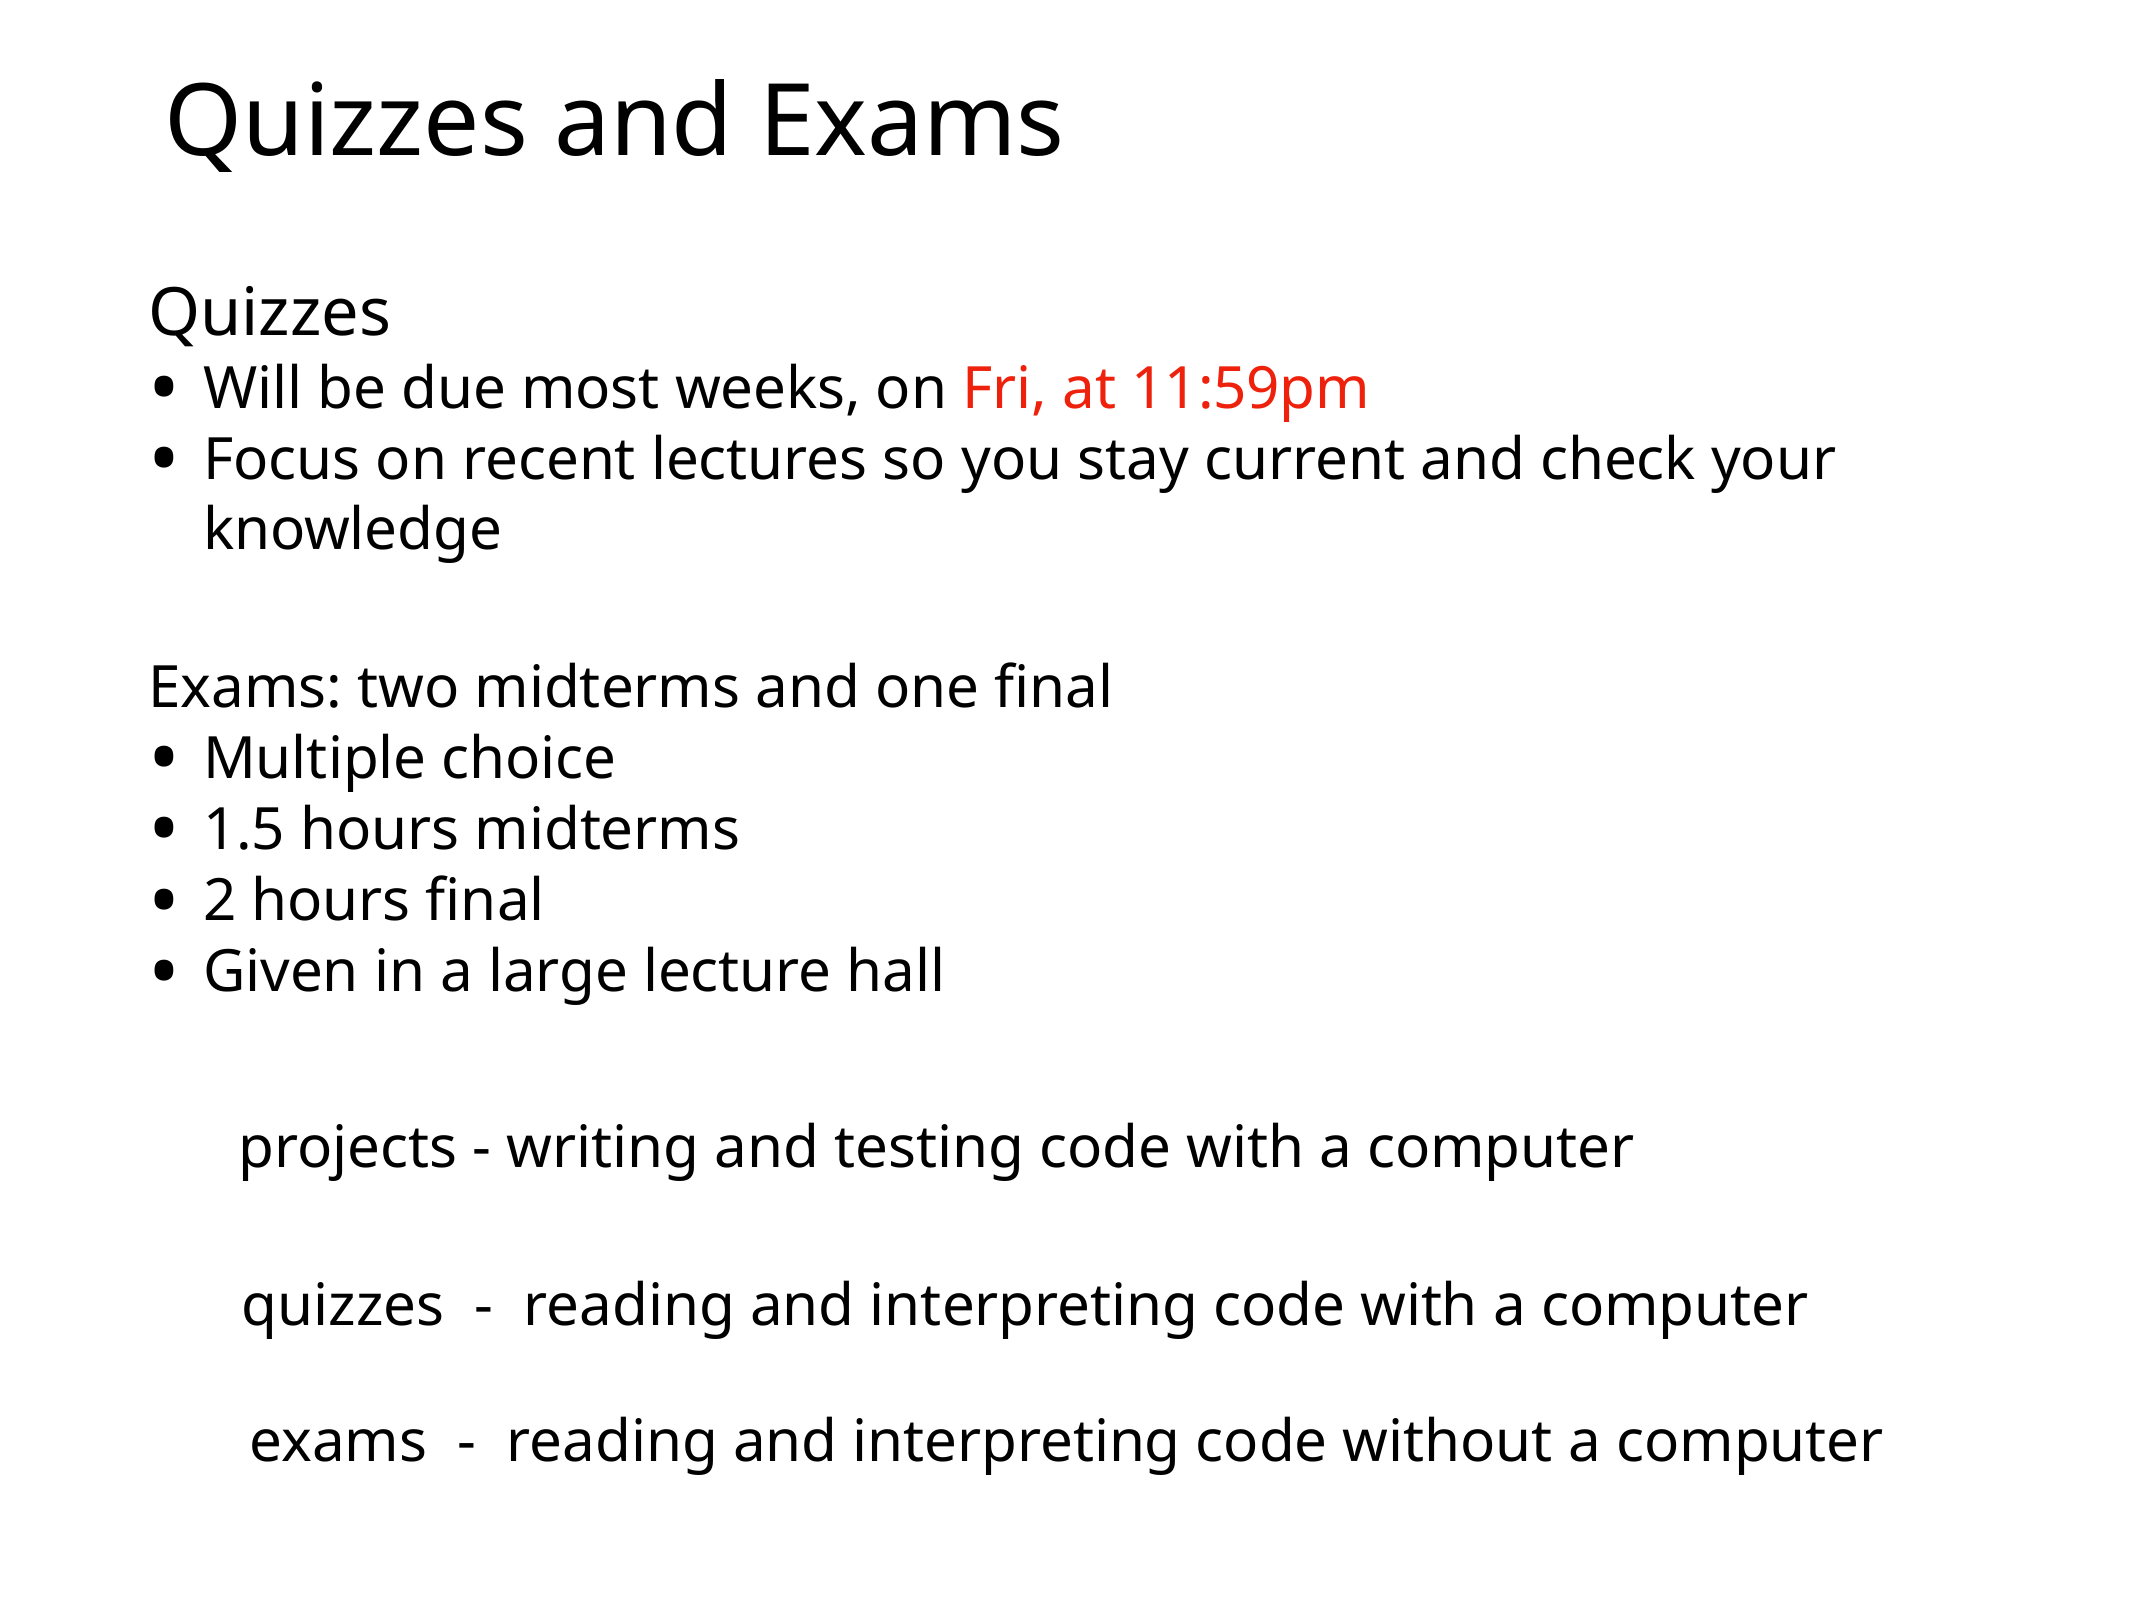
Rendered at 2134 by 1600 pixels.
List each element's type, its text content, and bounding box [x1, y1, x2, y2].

text_box projects - writing and testing code with a computer [230, 1100, 1643, 1188]
text_box exams - reading and interpreting code without a computer [241, 1394, 1893, 1482]
text_box Quizzes and Exams [156, 41, 1977, 190]
text_box quizzes - reading and interpreting code with a computer [233, 1258, 1818, 1346]
text_box Quizzes Will be due most weeks, on Fri, at 11:59pm Focus on recent lectures so you stay current and check your knowledge Exams: two midterms and one final Multiple choice 1.5 hours midterms 2 hours final Given in a large lecture hall [116, 260, 2055, 1457]
